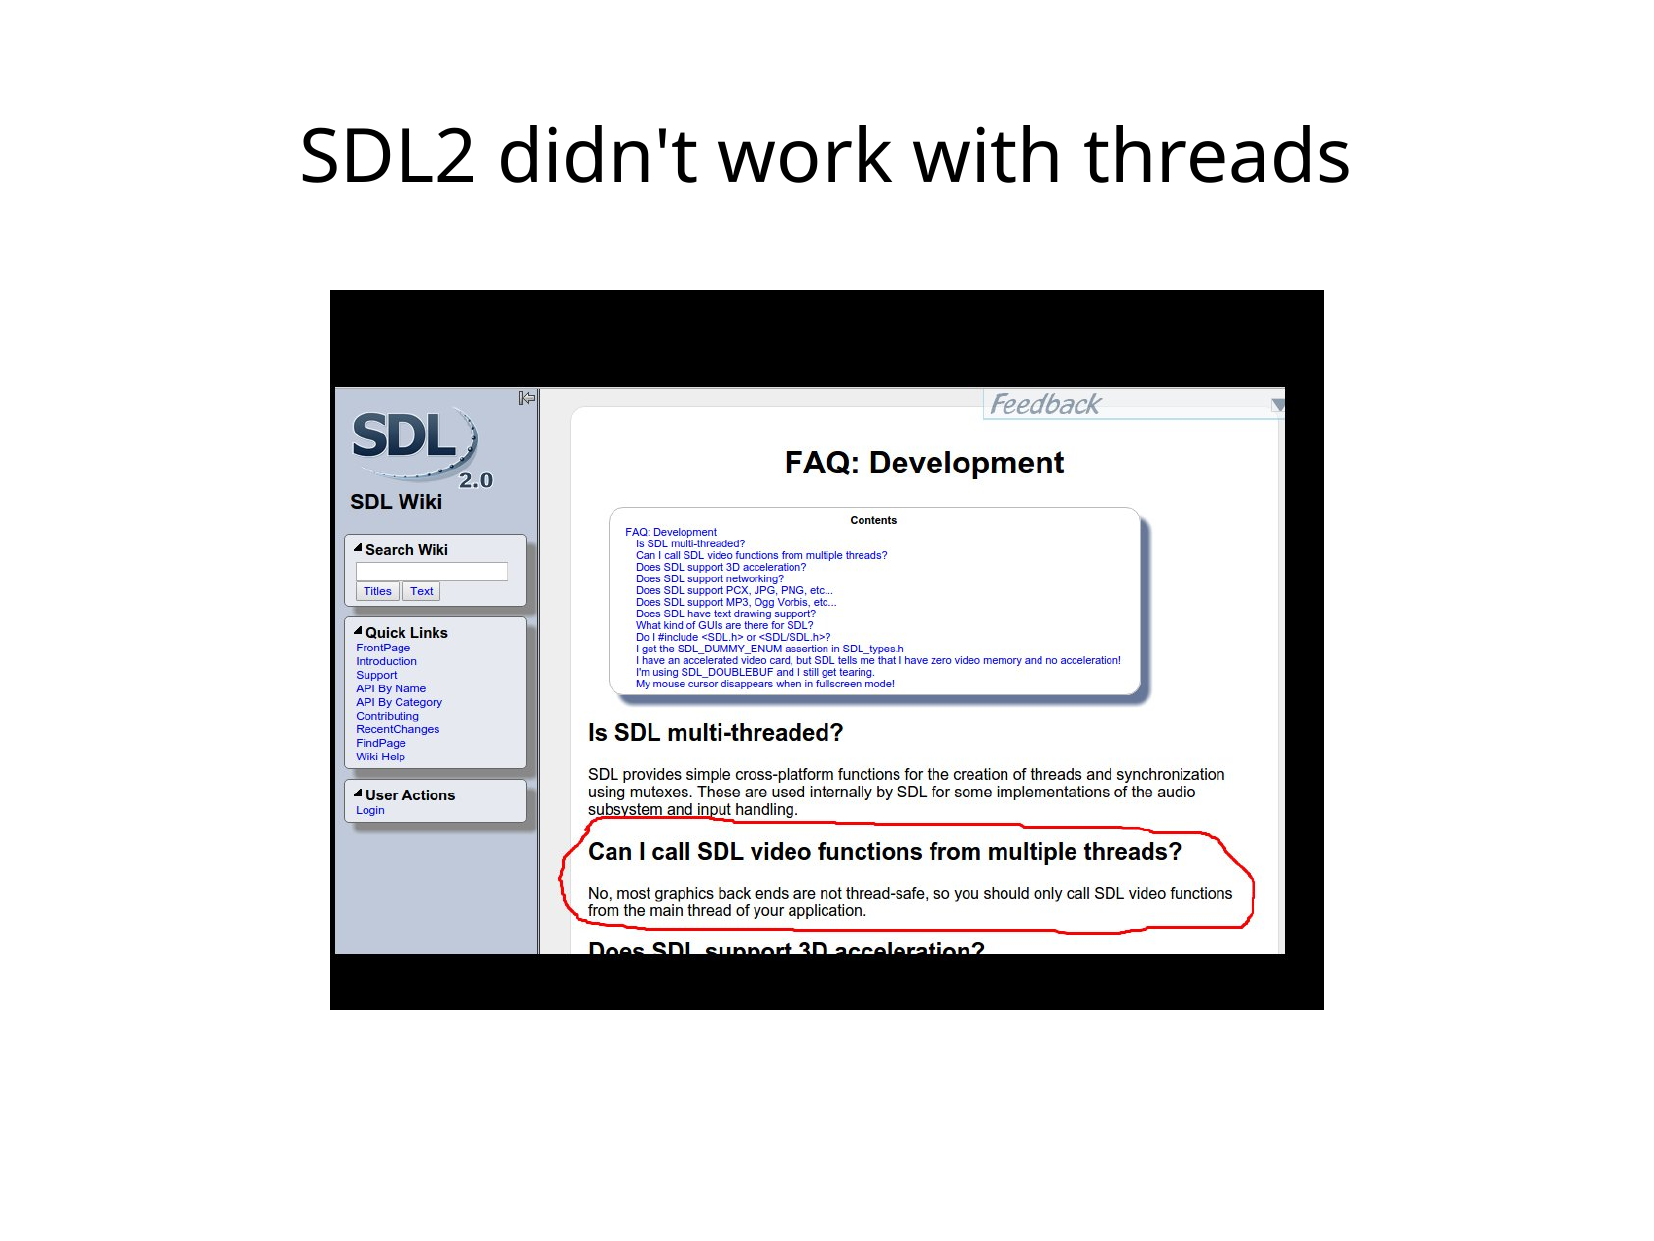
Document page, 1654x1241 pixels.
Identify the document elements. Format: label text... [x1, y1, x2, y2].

title SDL2 didn't work with threads [82, 49, 1571, 257]
picture [330, 290, 1324, 1010]
